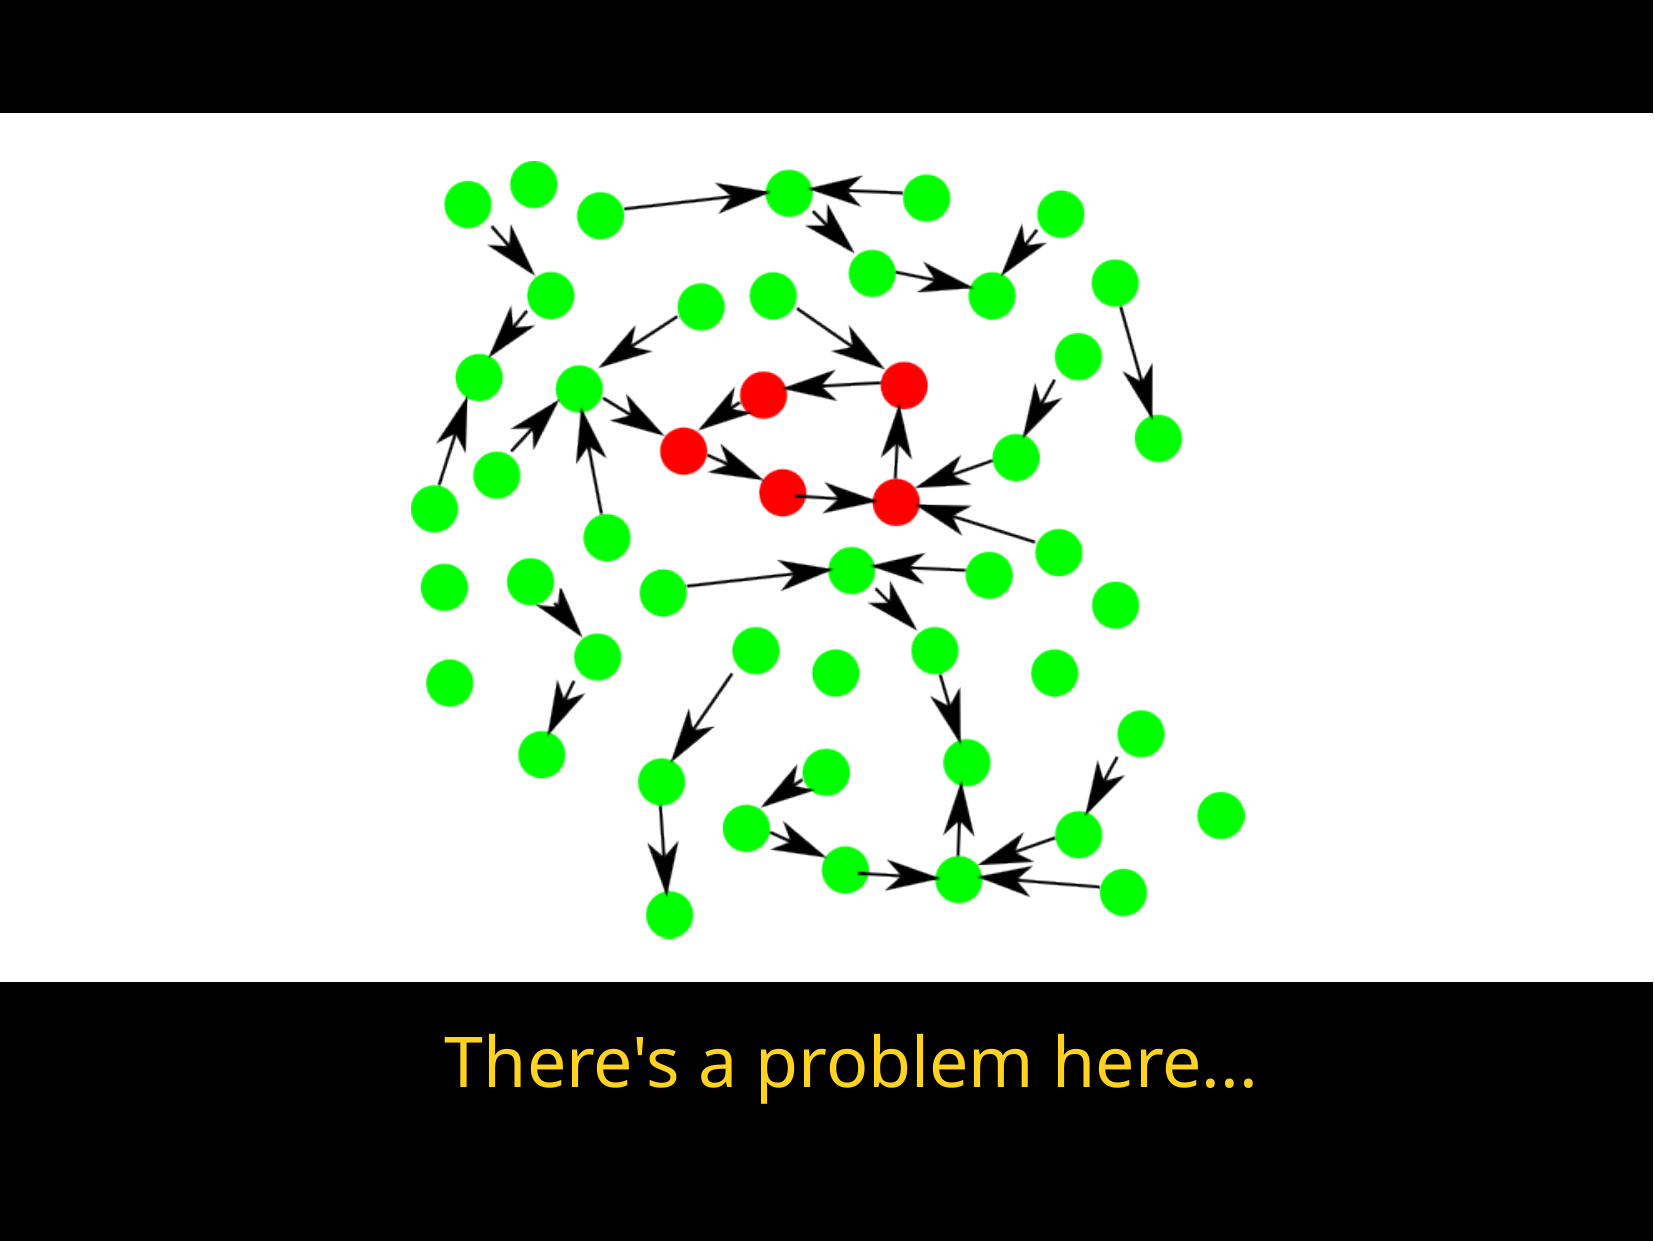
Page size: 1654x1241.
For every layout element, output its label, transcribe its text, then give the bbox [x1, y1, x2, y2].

picture [411, 161, 1245, 939]
list There's a problem here... [83, 1012, 1572, 1110]
text_box [0, 112, 1653, 1130]
